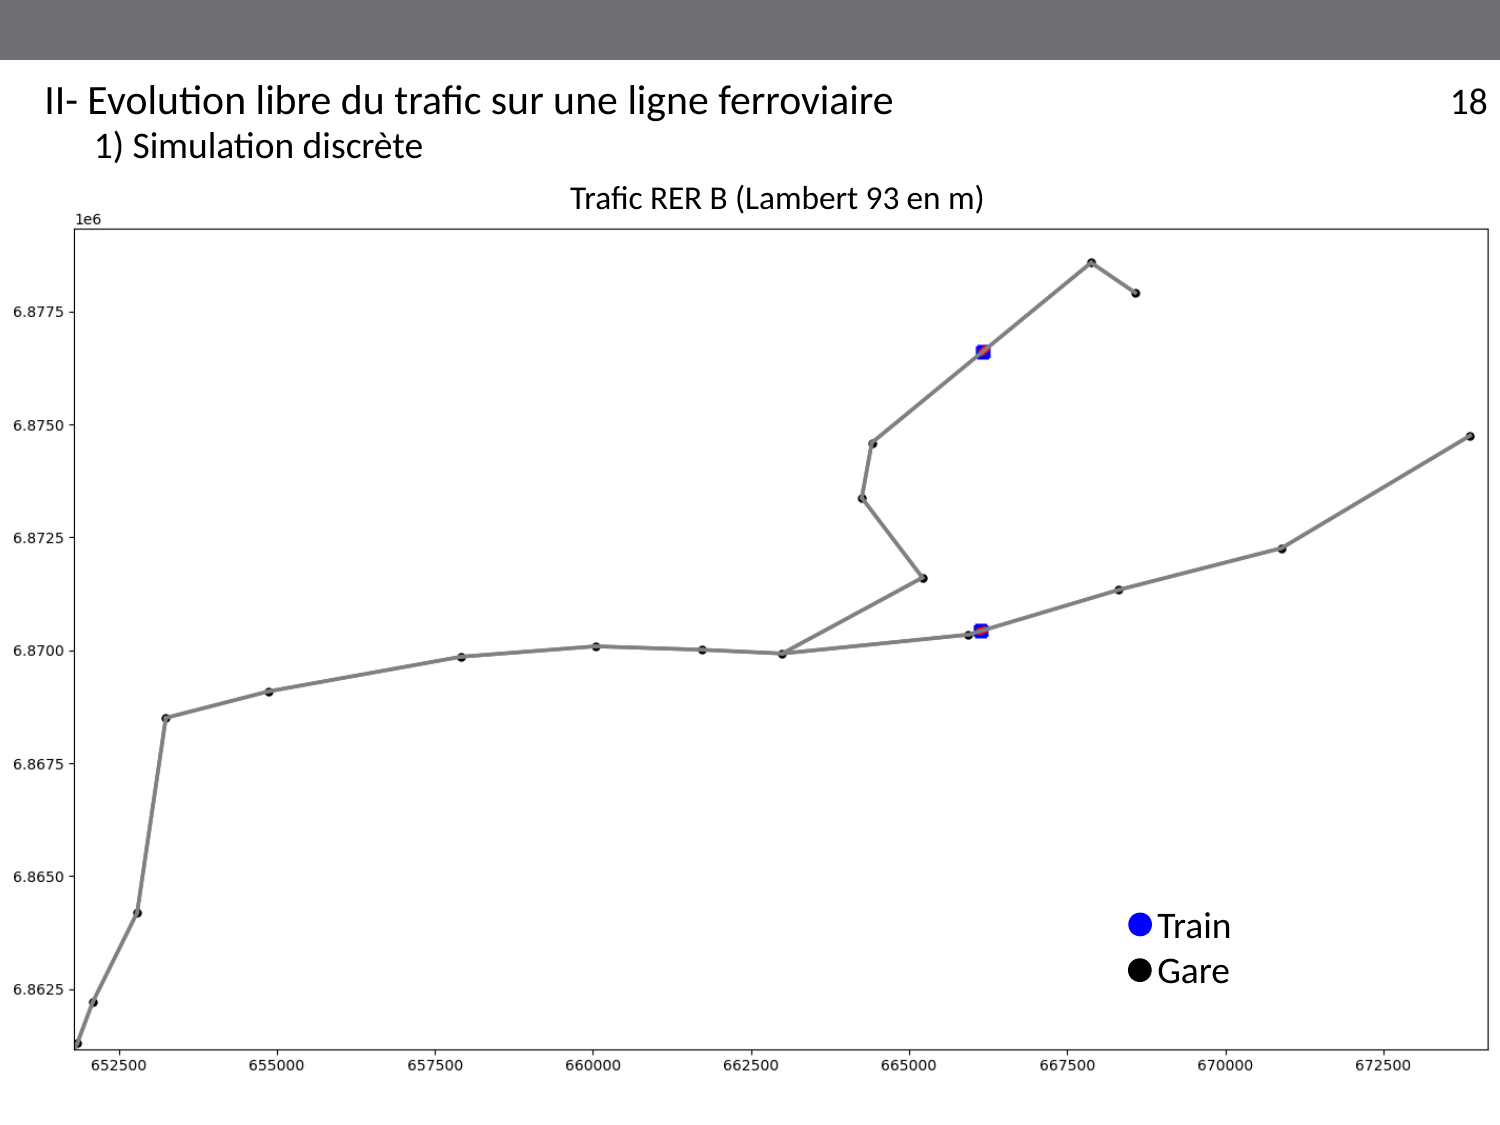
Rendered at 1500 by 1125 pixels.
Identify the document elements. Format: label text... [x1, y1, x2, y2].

text_box [1128, 958, 1142, 982]
text_box Trafic RER B (Lambert 93 en m) [555, 168, 1008, 225]
text_box [1128, 912, 1142, 937]
text_box Train Gare [1142, 893, 1248, 1000]
text_box II- Evolution libre du trafic sur une ligne ferroviaire [29, 66, 951, 131]
text_box 18 [1435, 69, 1500, 131]
text_box 1) Simulation discrète [79, 114, 439, 174]
picture [0, 196, 1495, 1082]
